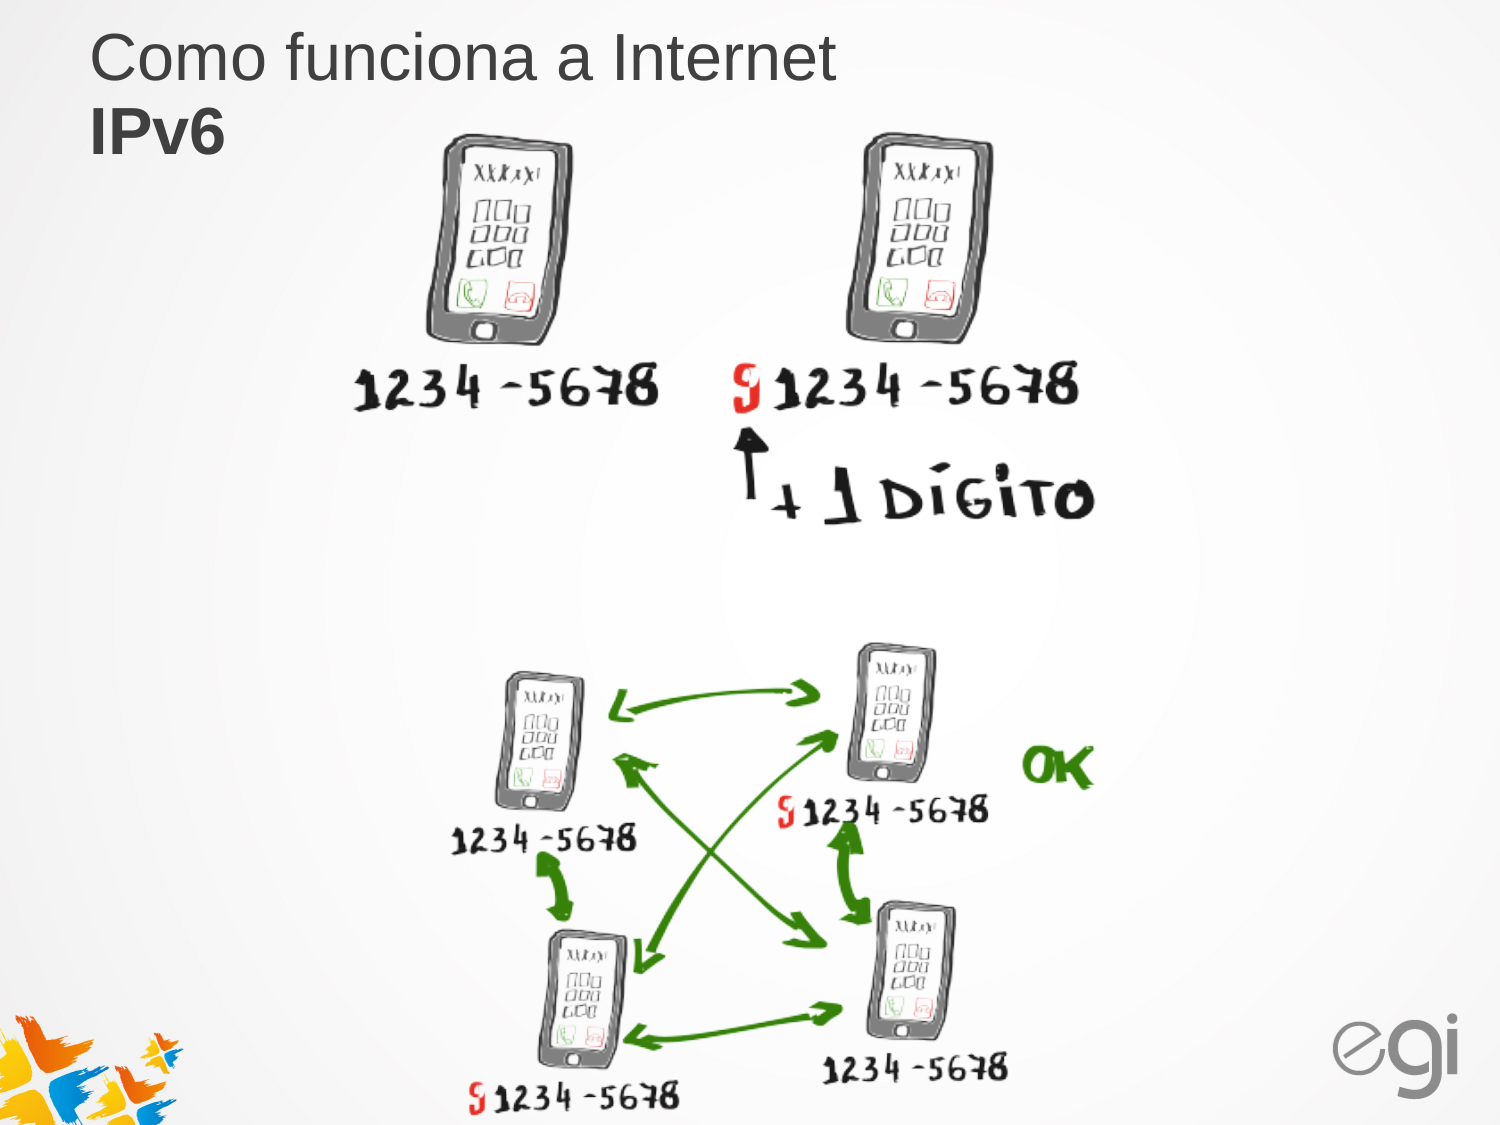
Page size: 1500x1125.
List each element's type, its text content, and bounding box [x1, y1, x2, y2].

text_box Como funciona a Internet IPv6 [75, 0, 1426, 84]
picture [0, 0, 1500, 1125]
